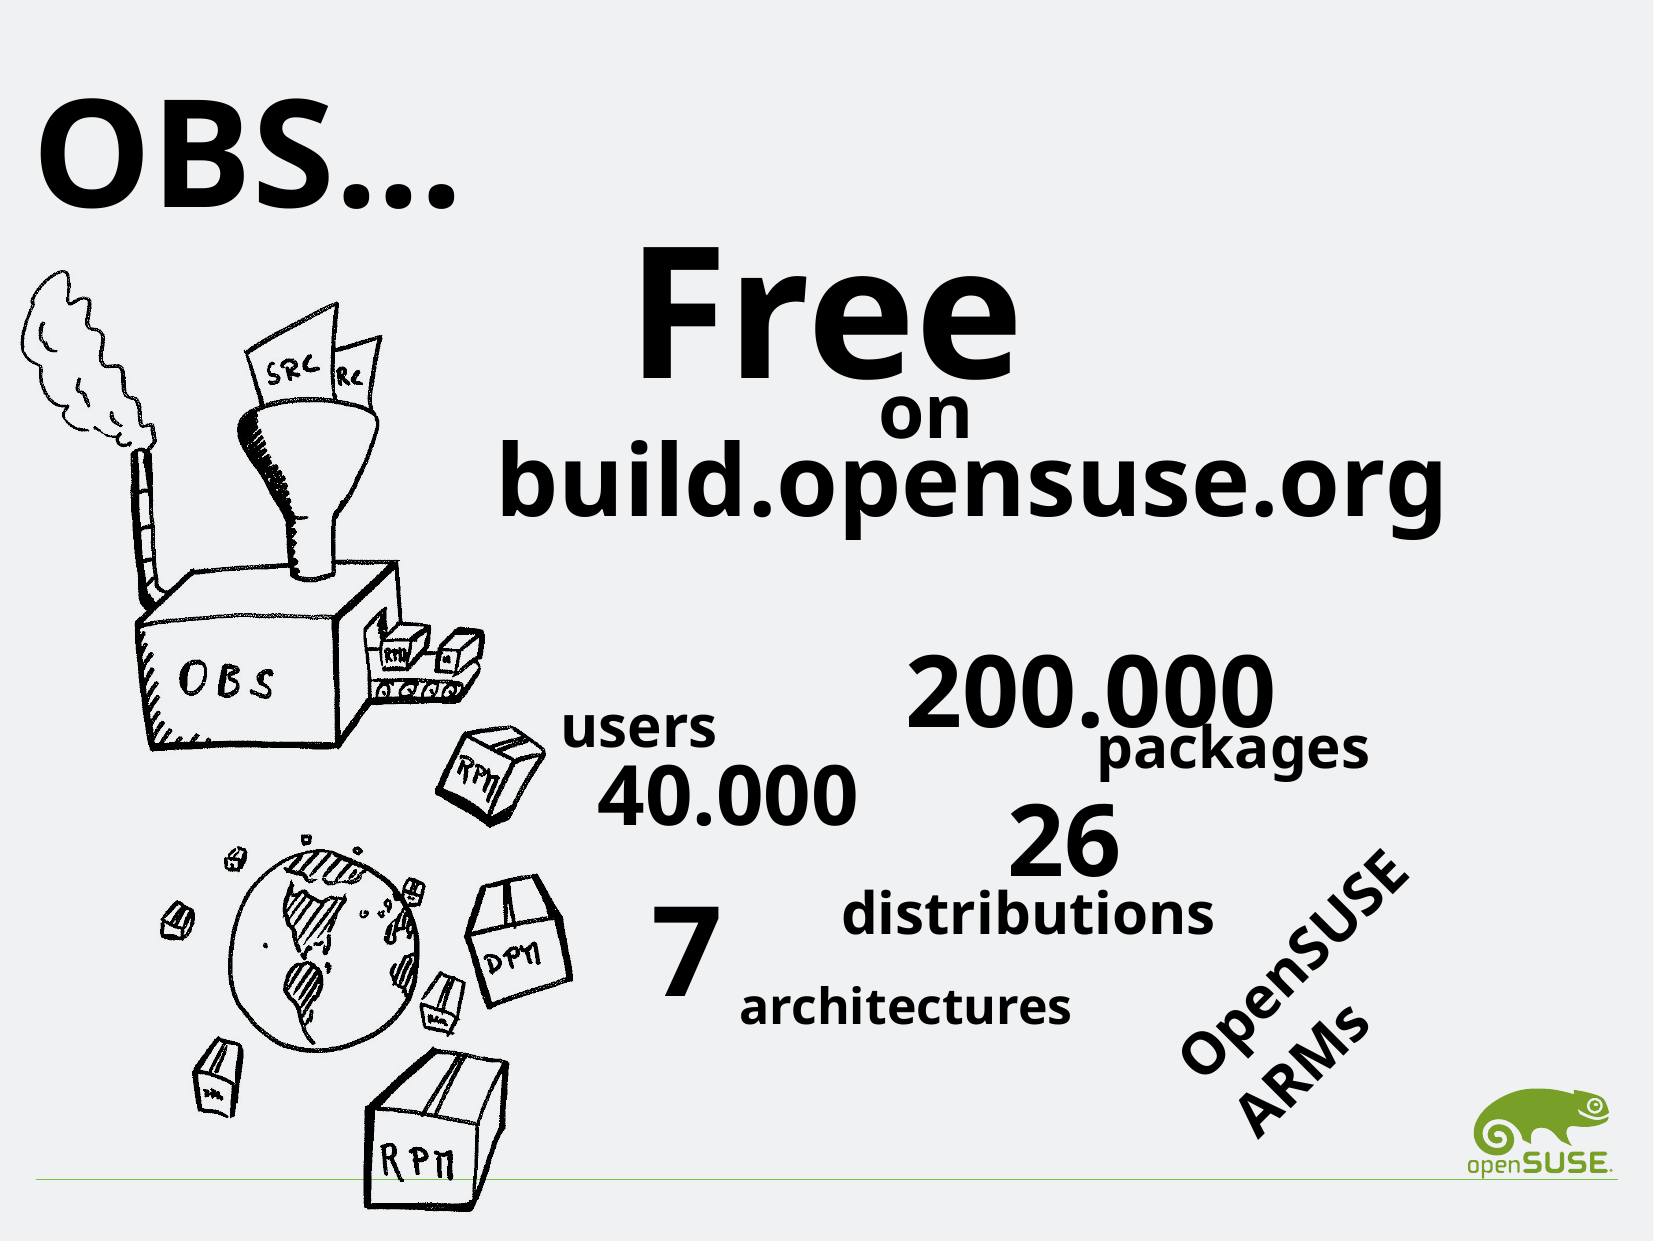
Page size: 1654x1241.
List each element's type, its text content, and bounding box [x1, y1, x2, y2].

text_box OBS... [17, 39, 619, 293]
text_box 200.000 [890, 613, 1395, 790]
text_box Free [612, 175, 1211, 402]
text_box users [545, 677, 793, 788]
picture [0, 0, 1654, 1241]
text_box 40.000 [582, 729, 976, 880]
text_box packages [1082, 698, 1431, 809]
text_box build.opensuse.org [480, 402, 1654, 580]
text_box on [863, 350, 1064, 402]
text_box 7 [637, 880, 836, 1072]
text_box distributions [836, 864, 1277, 975]
text_box architectures [724, 963, 1175, 1061]
text_box 26 [992, 762, 1192, 940]
text_box OpenSUSE ARMs [1143, 703, 1592, 1153]
